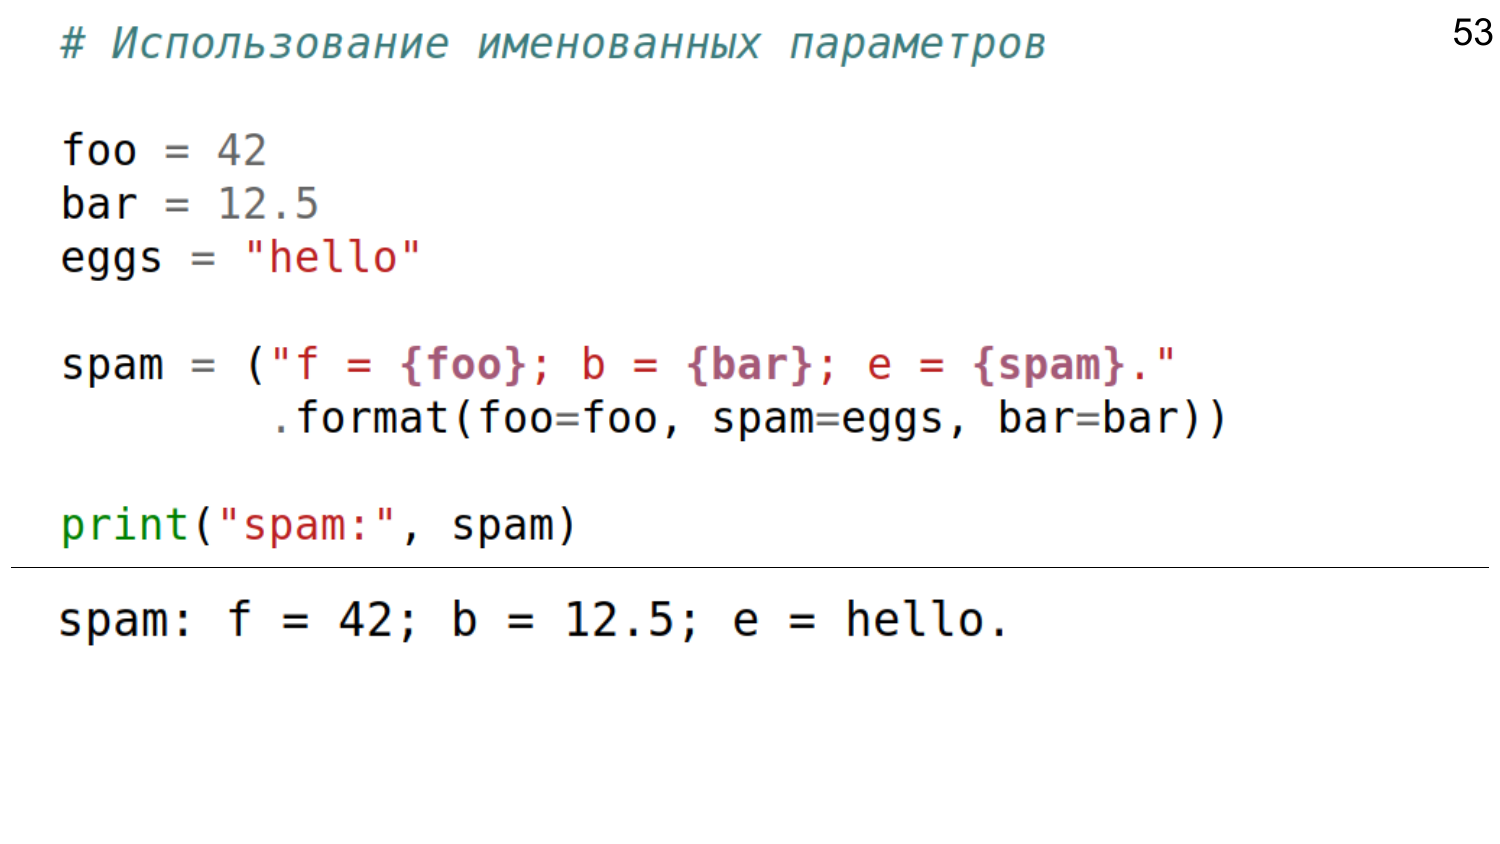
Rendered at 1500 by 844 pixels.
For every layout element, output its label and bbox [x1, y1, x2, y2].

picture [47, 592, 1015, 652]
picture [47, 15, 1237, 560]
